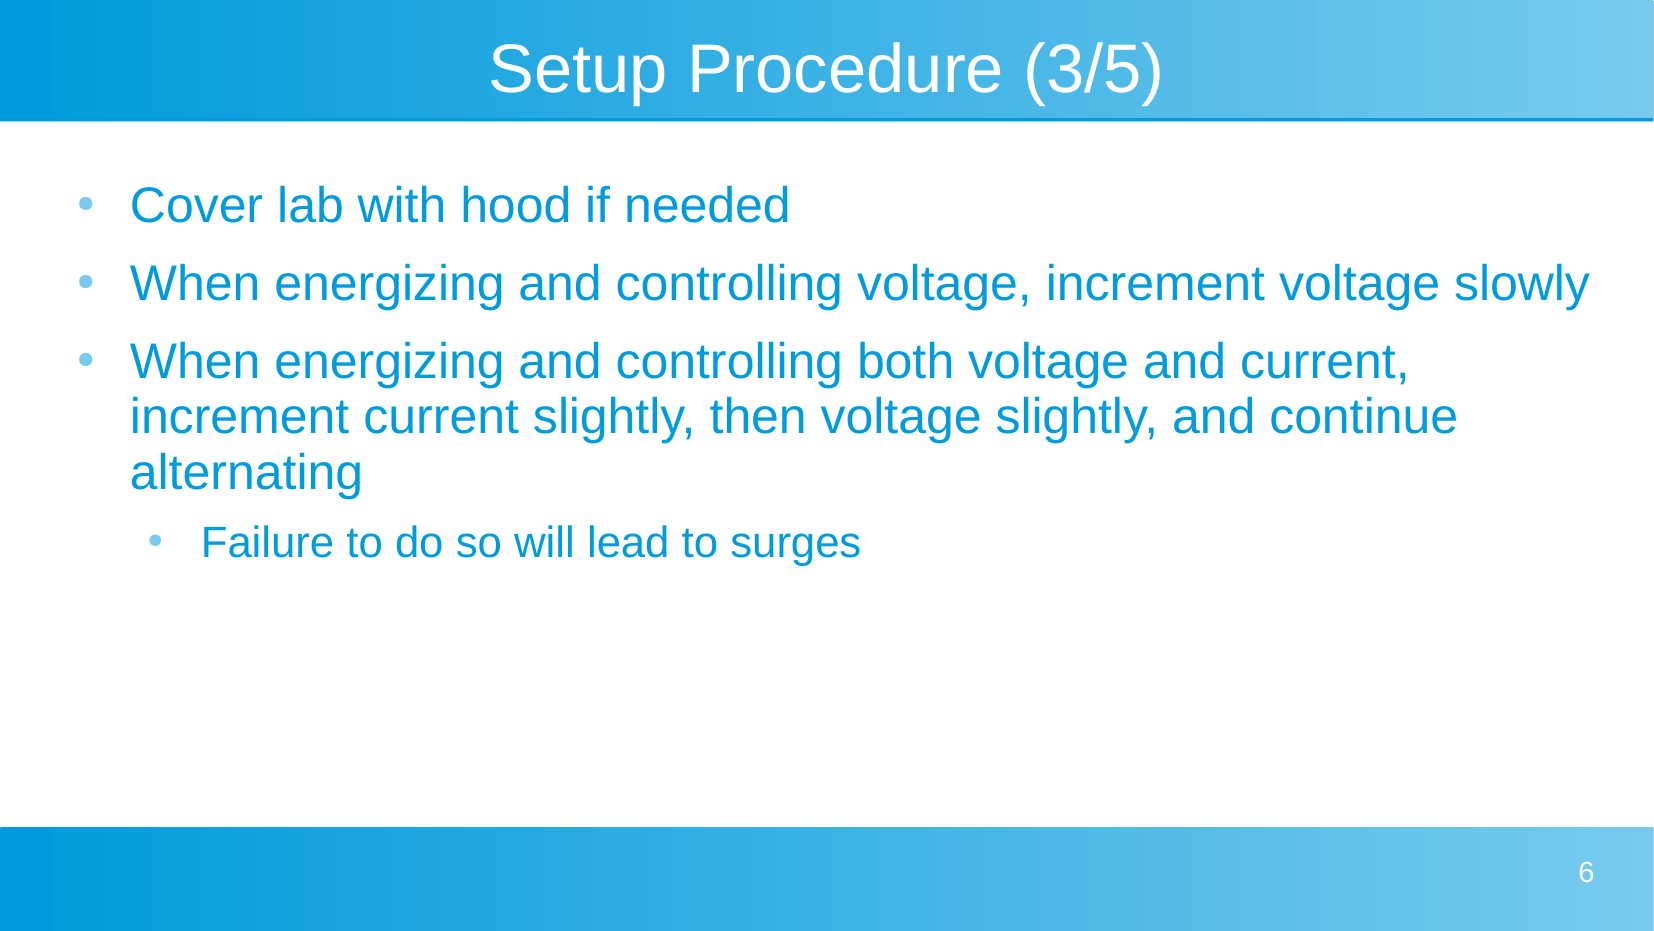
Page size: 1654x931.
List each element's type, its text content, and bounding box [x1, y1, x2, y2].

title Setup Procedure (3/5) [59, 29, 1595, 108]
list Cover lab with hood if needed When energizing and controlling voltage, increment voltage slowly When energizing and controlling both voltage and current, increment current slightly, then voltage slightly, and continue alternating Failure to do so will lead to surges [59, 177, 1595, 768]
